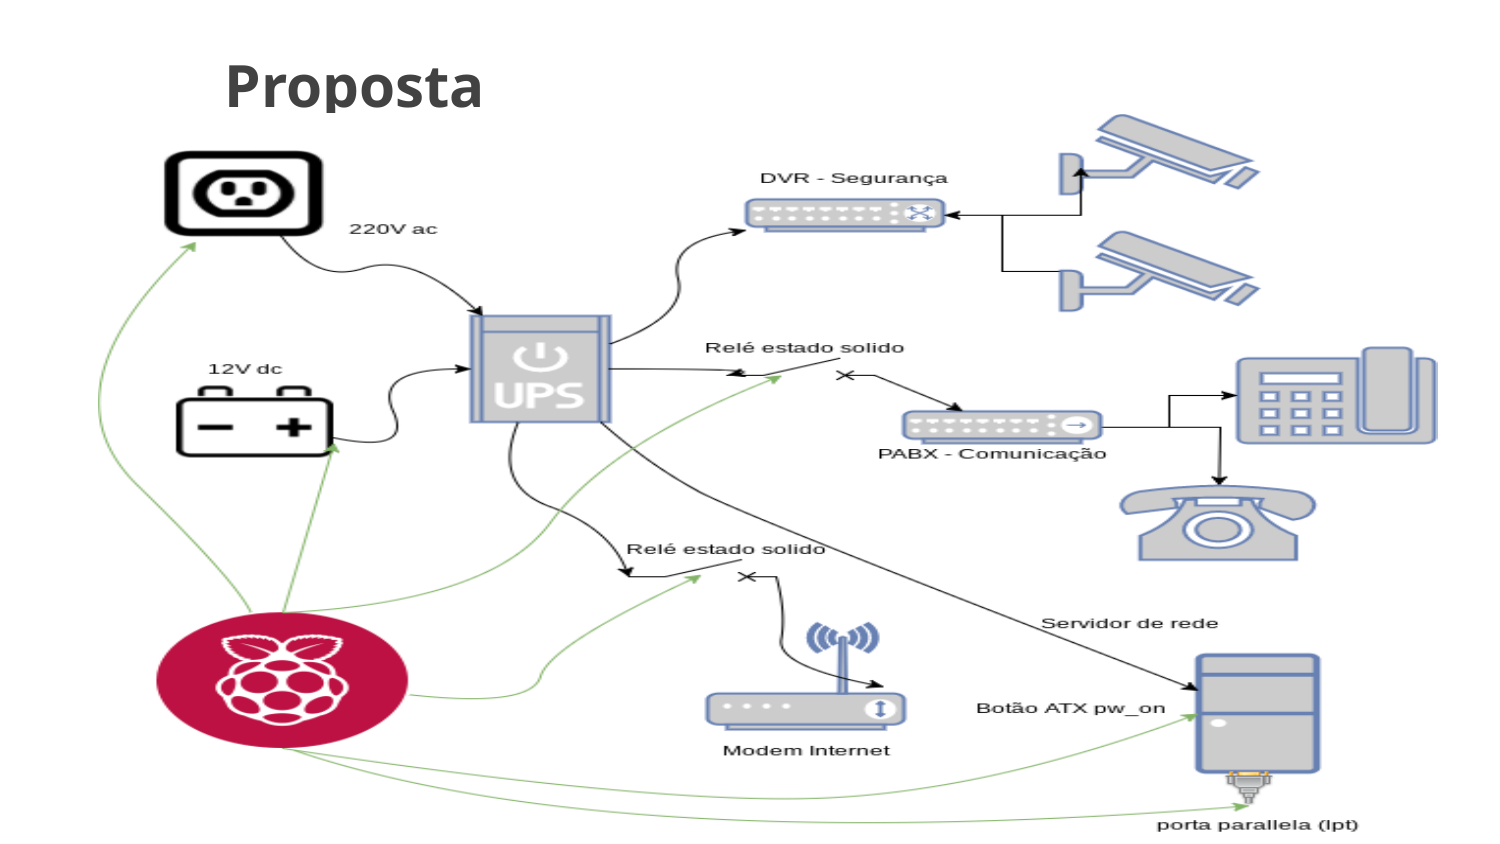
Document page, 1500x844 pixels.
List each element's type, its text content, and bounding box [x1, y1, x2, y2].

title Proposta [209, 34, 1363, 113]
picture [98, 113, 1438, 836]
